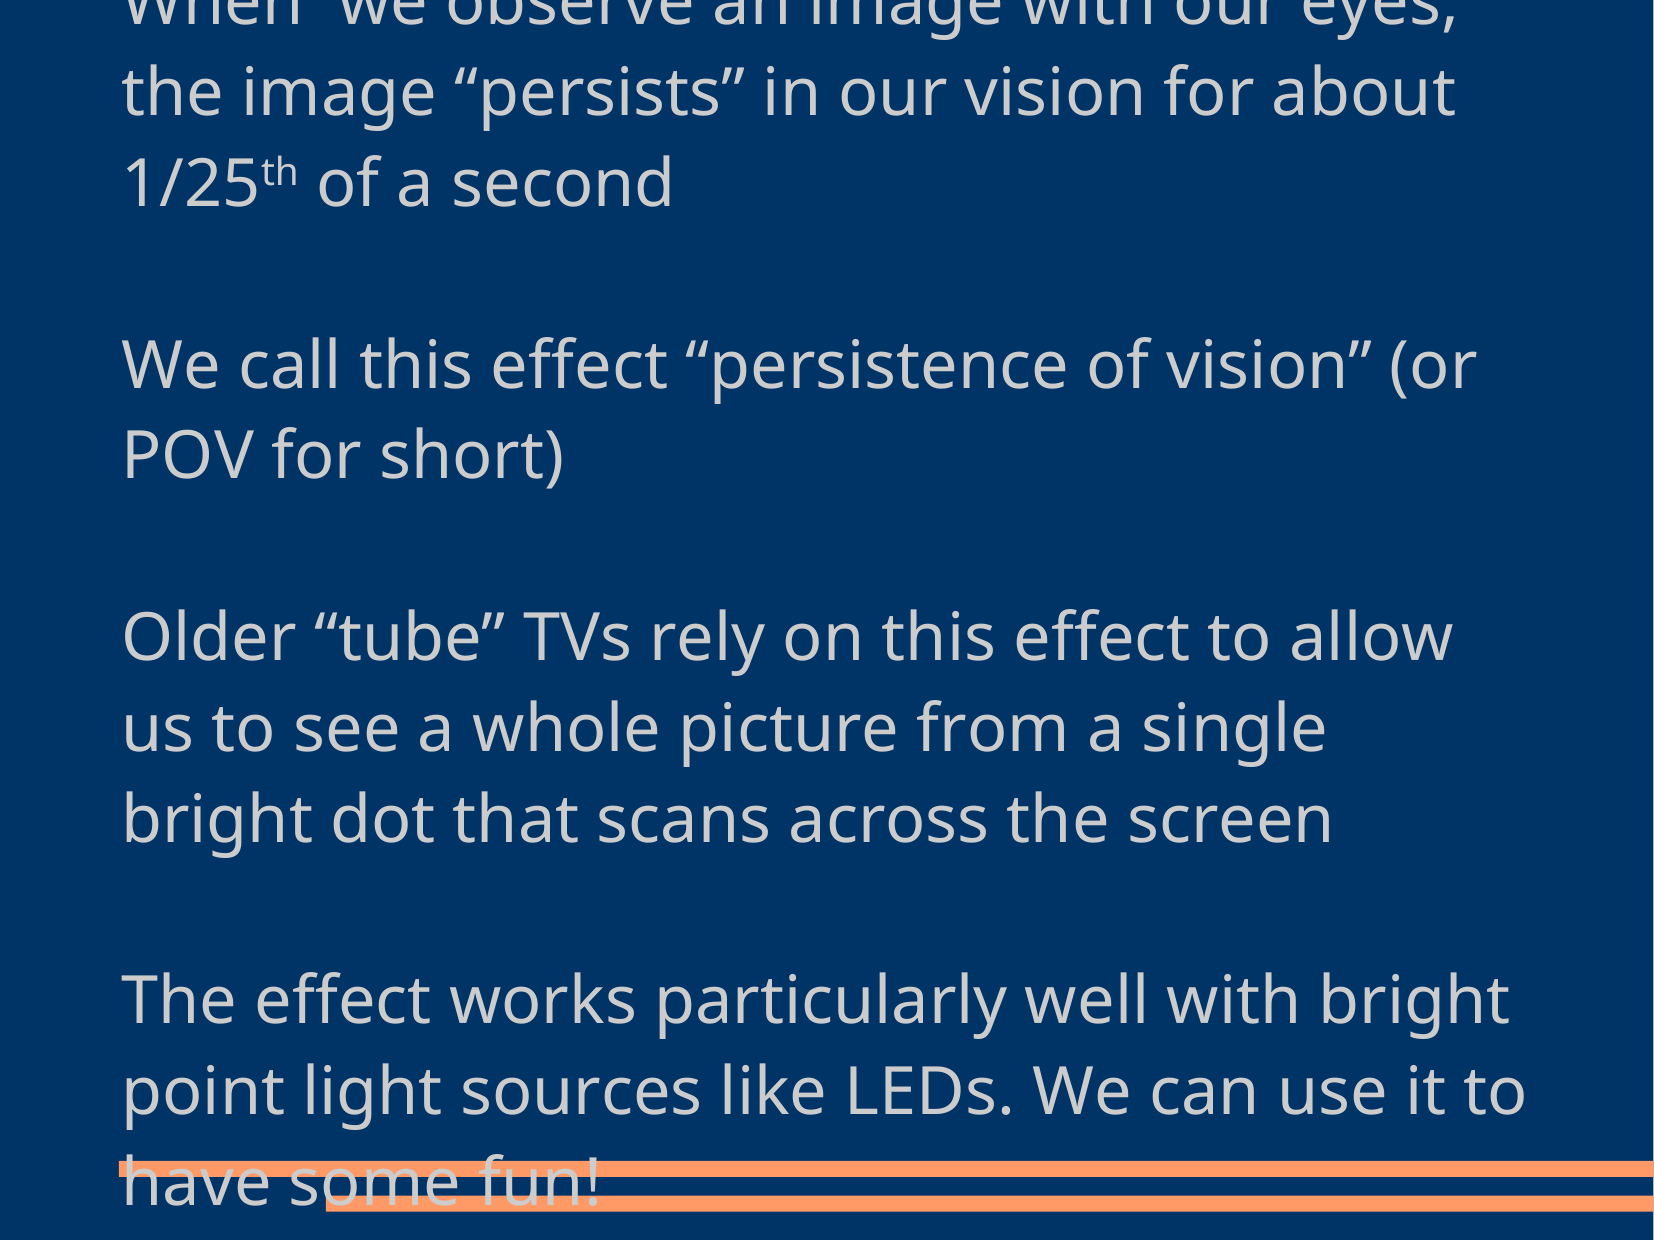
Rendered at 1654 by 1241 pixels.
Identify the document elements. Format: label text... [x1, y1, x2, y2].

subtitle When we observe an image with our eyes, the image “persists” in our vision for about 1/25th of a second We call this effect “persistence of vision” (or POV for short) Older “tube” TVs rely on this effect to allow us to see a whole picture from a single bright dot that scans across the screen The effect works particularly well with bright point light sources like LEDs. We can use it to have some fun! [121, 46, 1534, 1132]
